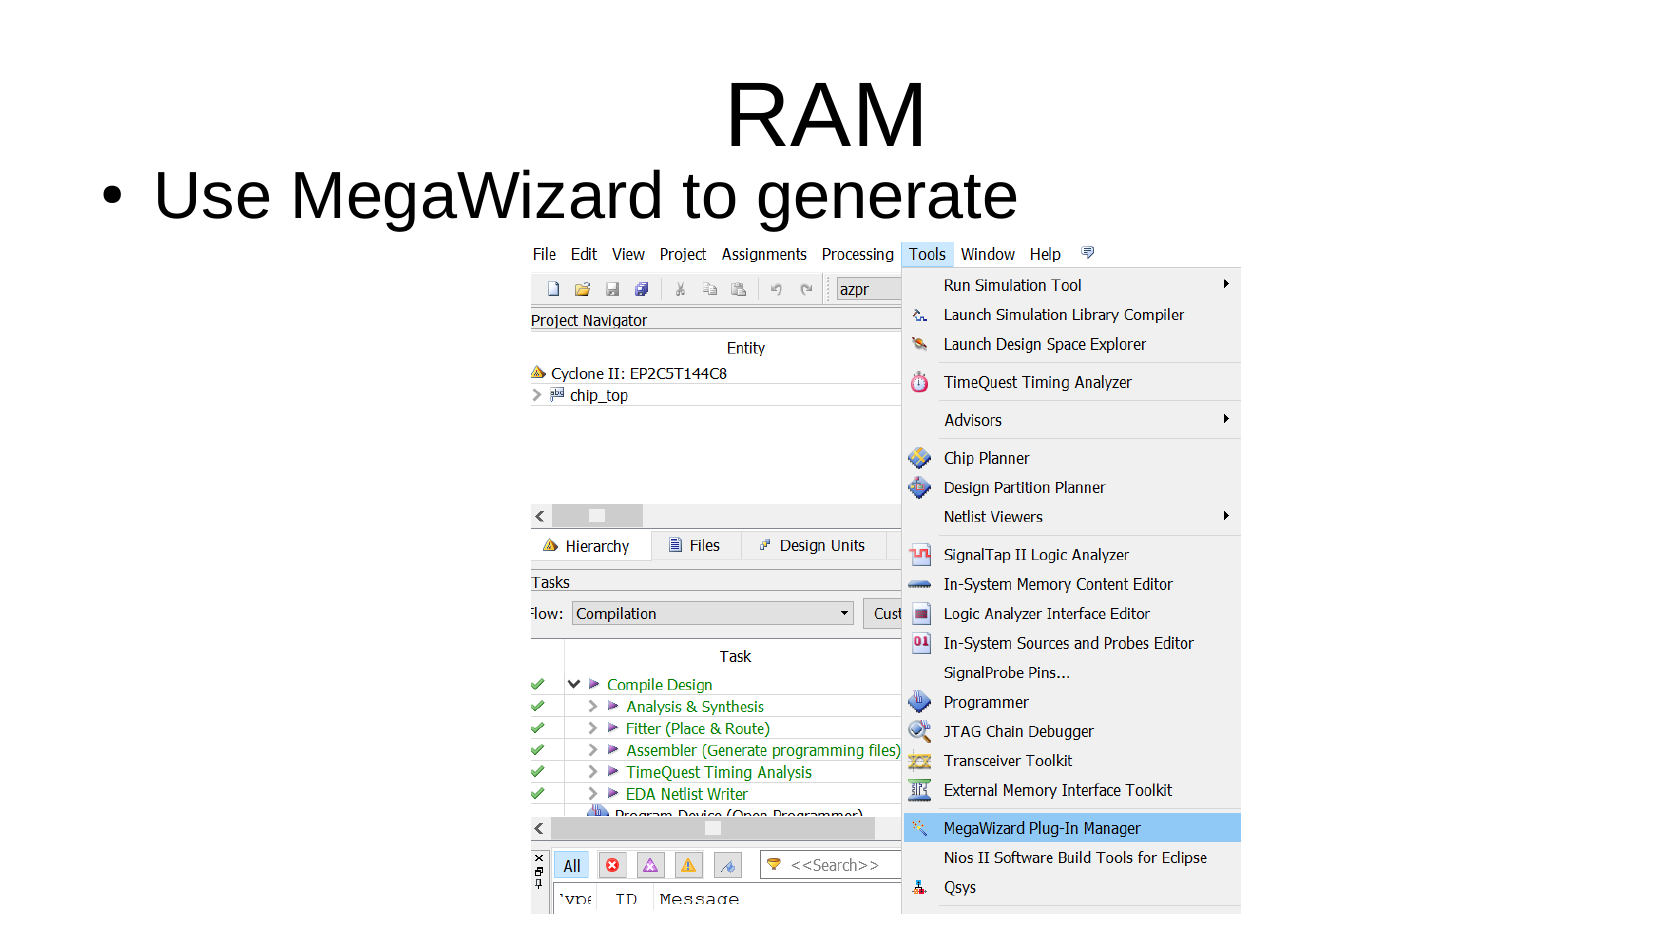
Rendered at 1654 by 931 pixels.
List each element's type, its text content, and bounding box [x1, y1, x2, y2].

picture [531, 242, 1241, 914]
title RAM [82, 37, 1571, 158]
list Use MegaWizard to generate [82, 158, 1571, 698]
